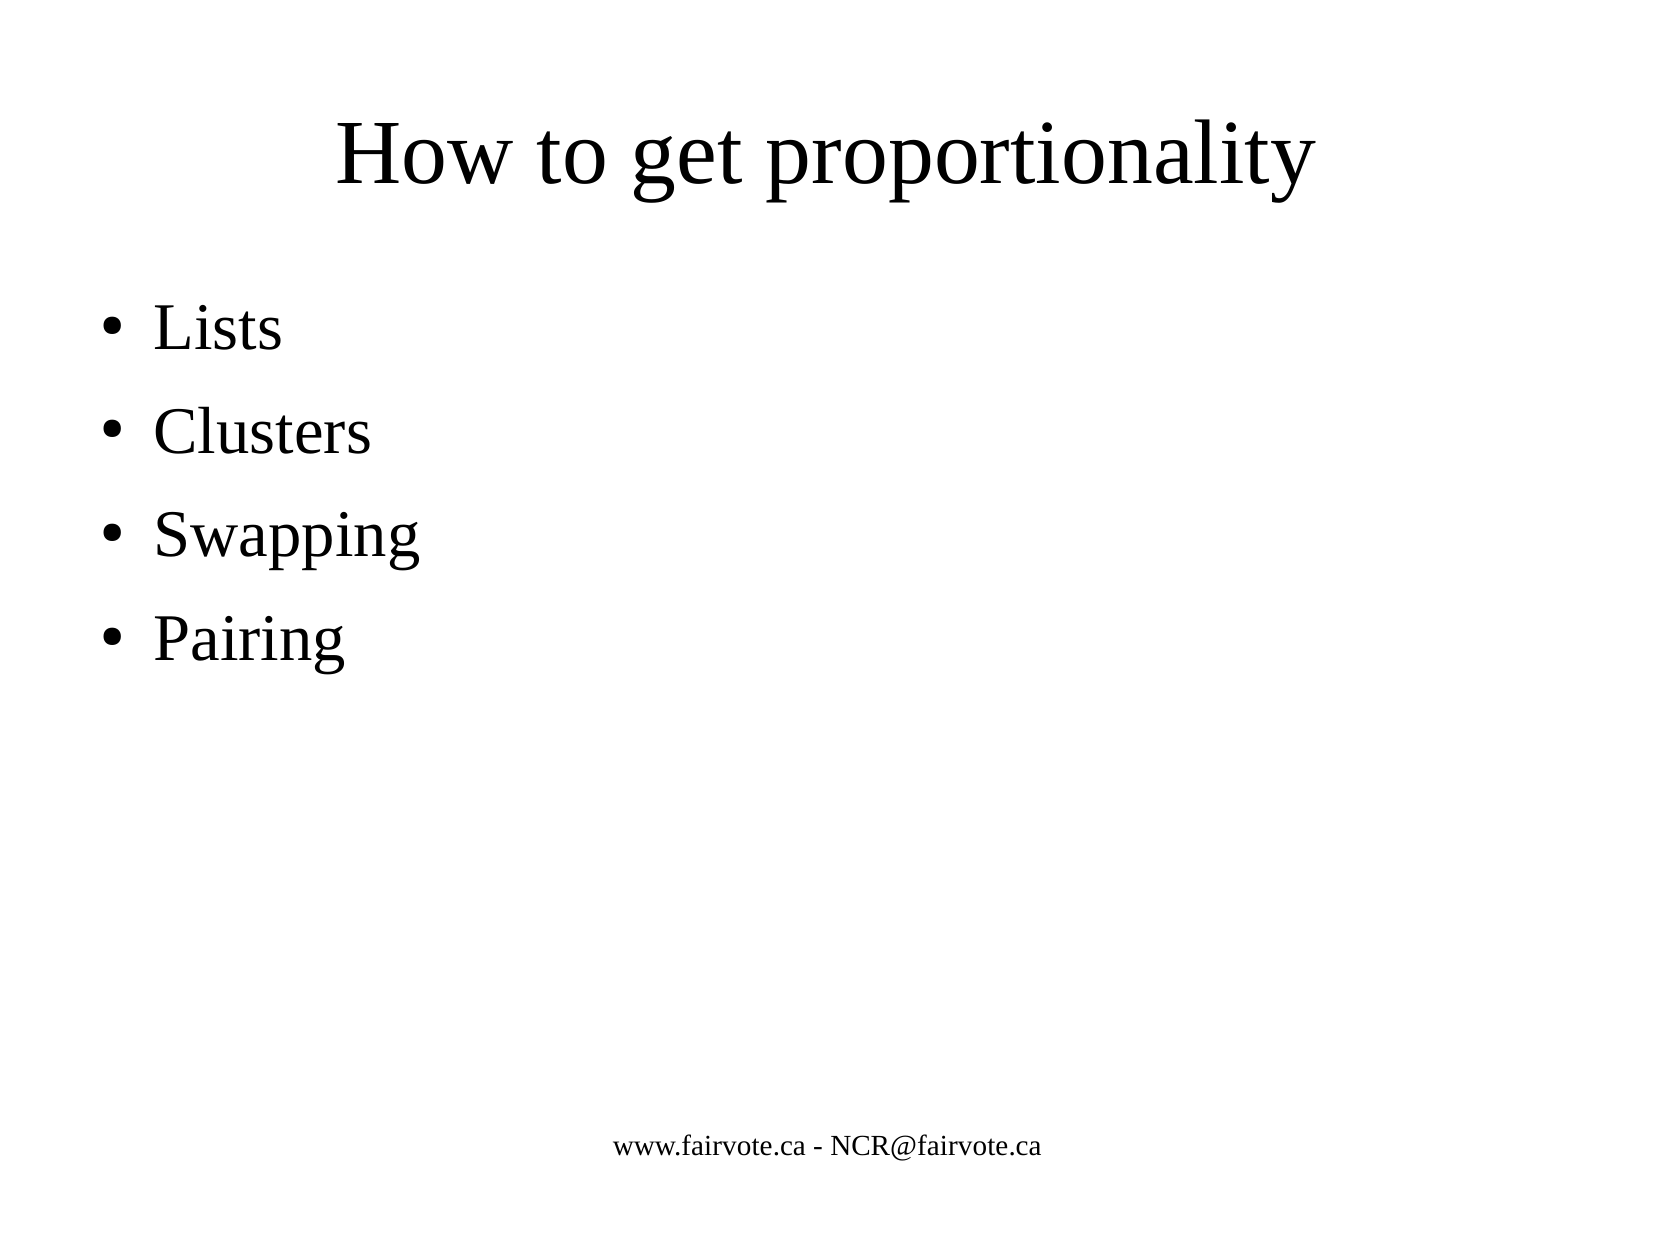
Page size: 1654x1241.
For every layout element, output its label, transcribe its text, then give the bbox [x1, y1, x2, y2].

title How to get proportionality [82, 49, 1571, 257]
list Lists Clusters Swapping Pairing [82, 290, 1538, 1010]
